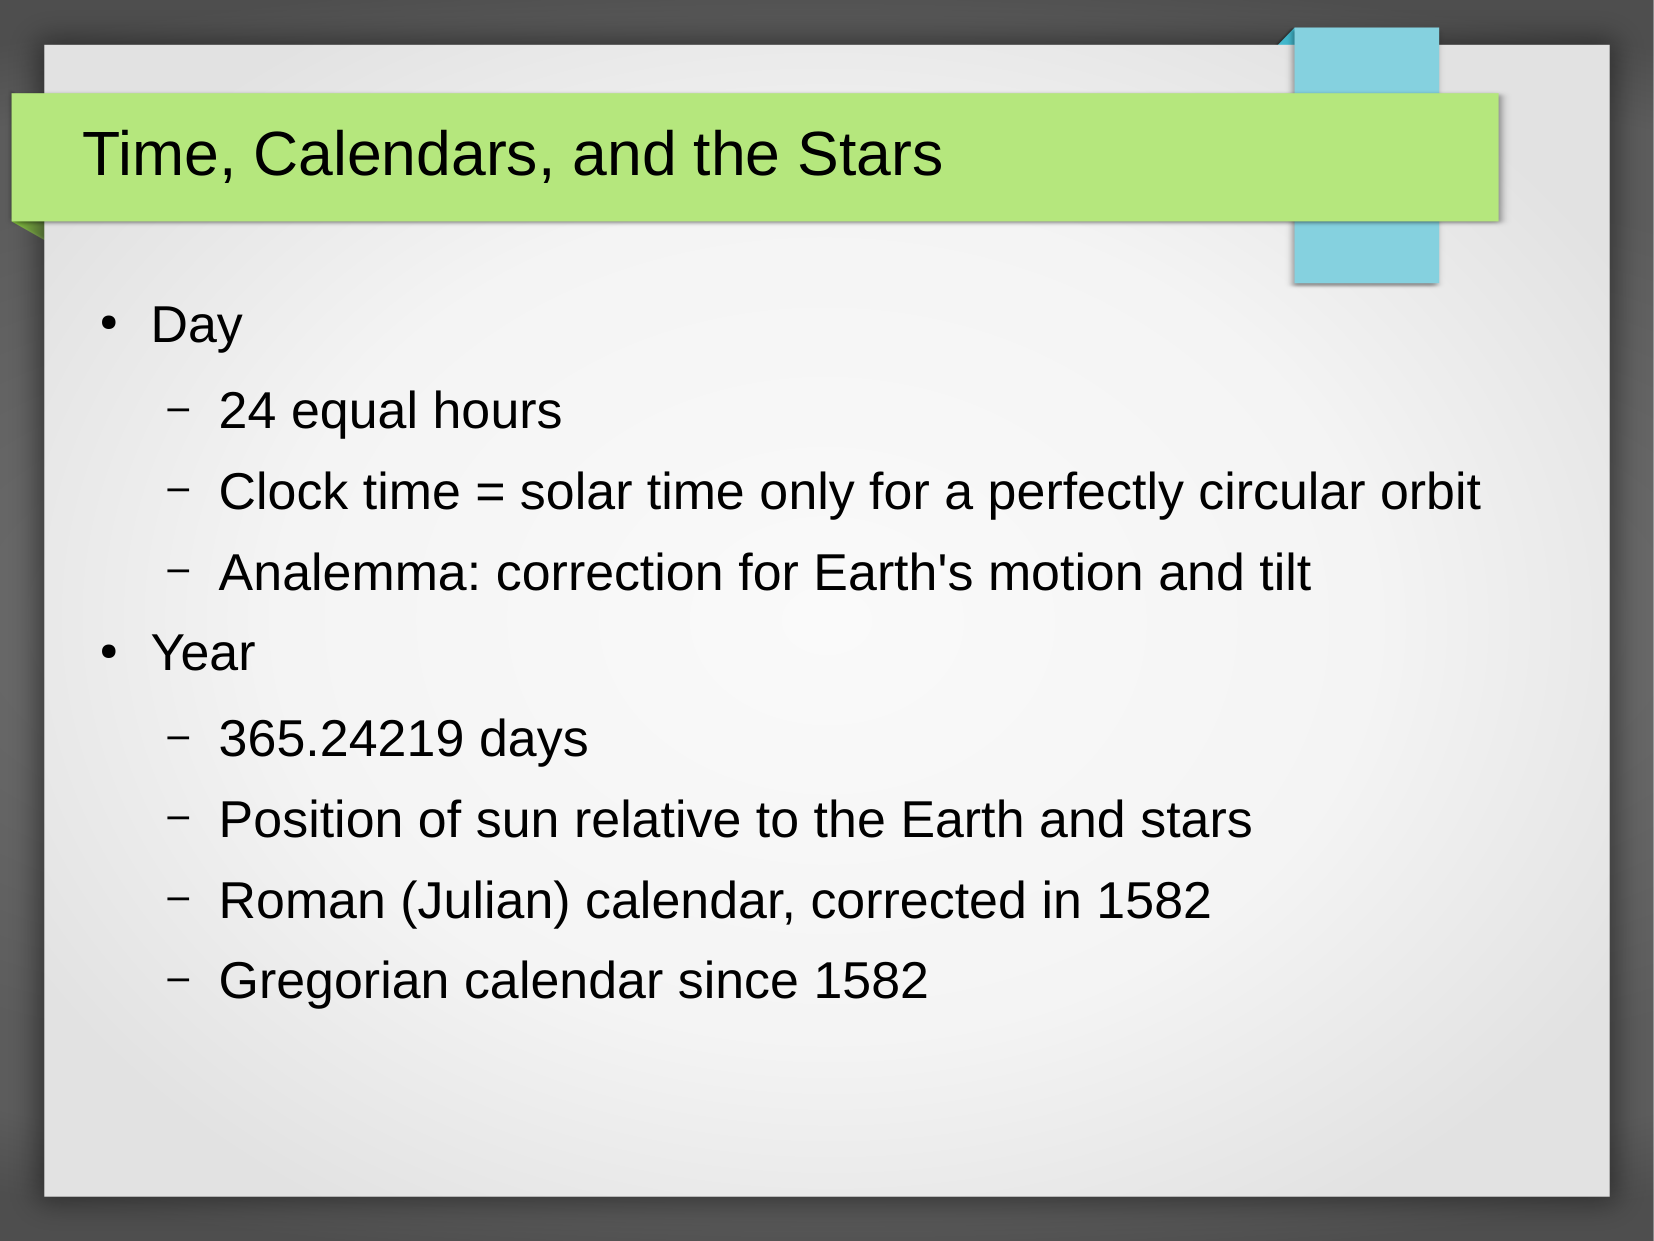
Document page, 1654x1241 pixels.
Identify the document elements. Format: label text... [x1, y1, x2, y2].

title Time, Calendars, and the Stars [82, 94, 1264, 213]
picture [0, 0, 1654, 1241]
list Day 24 equal hours Clock time = solar time only for a perfectly circular orbit Analemma: correction for Earth's motion and tilt Year 365.24219 days Position of sun relative to the Earth and stars Roman (Julian) calendar, corrected in 1582 Gregorian calendar since 1582 [82, 295, 1571, 1015]
